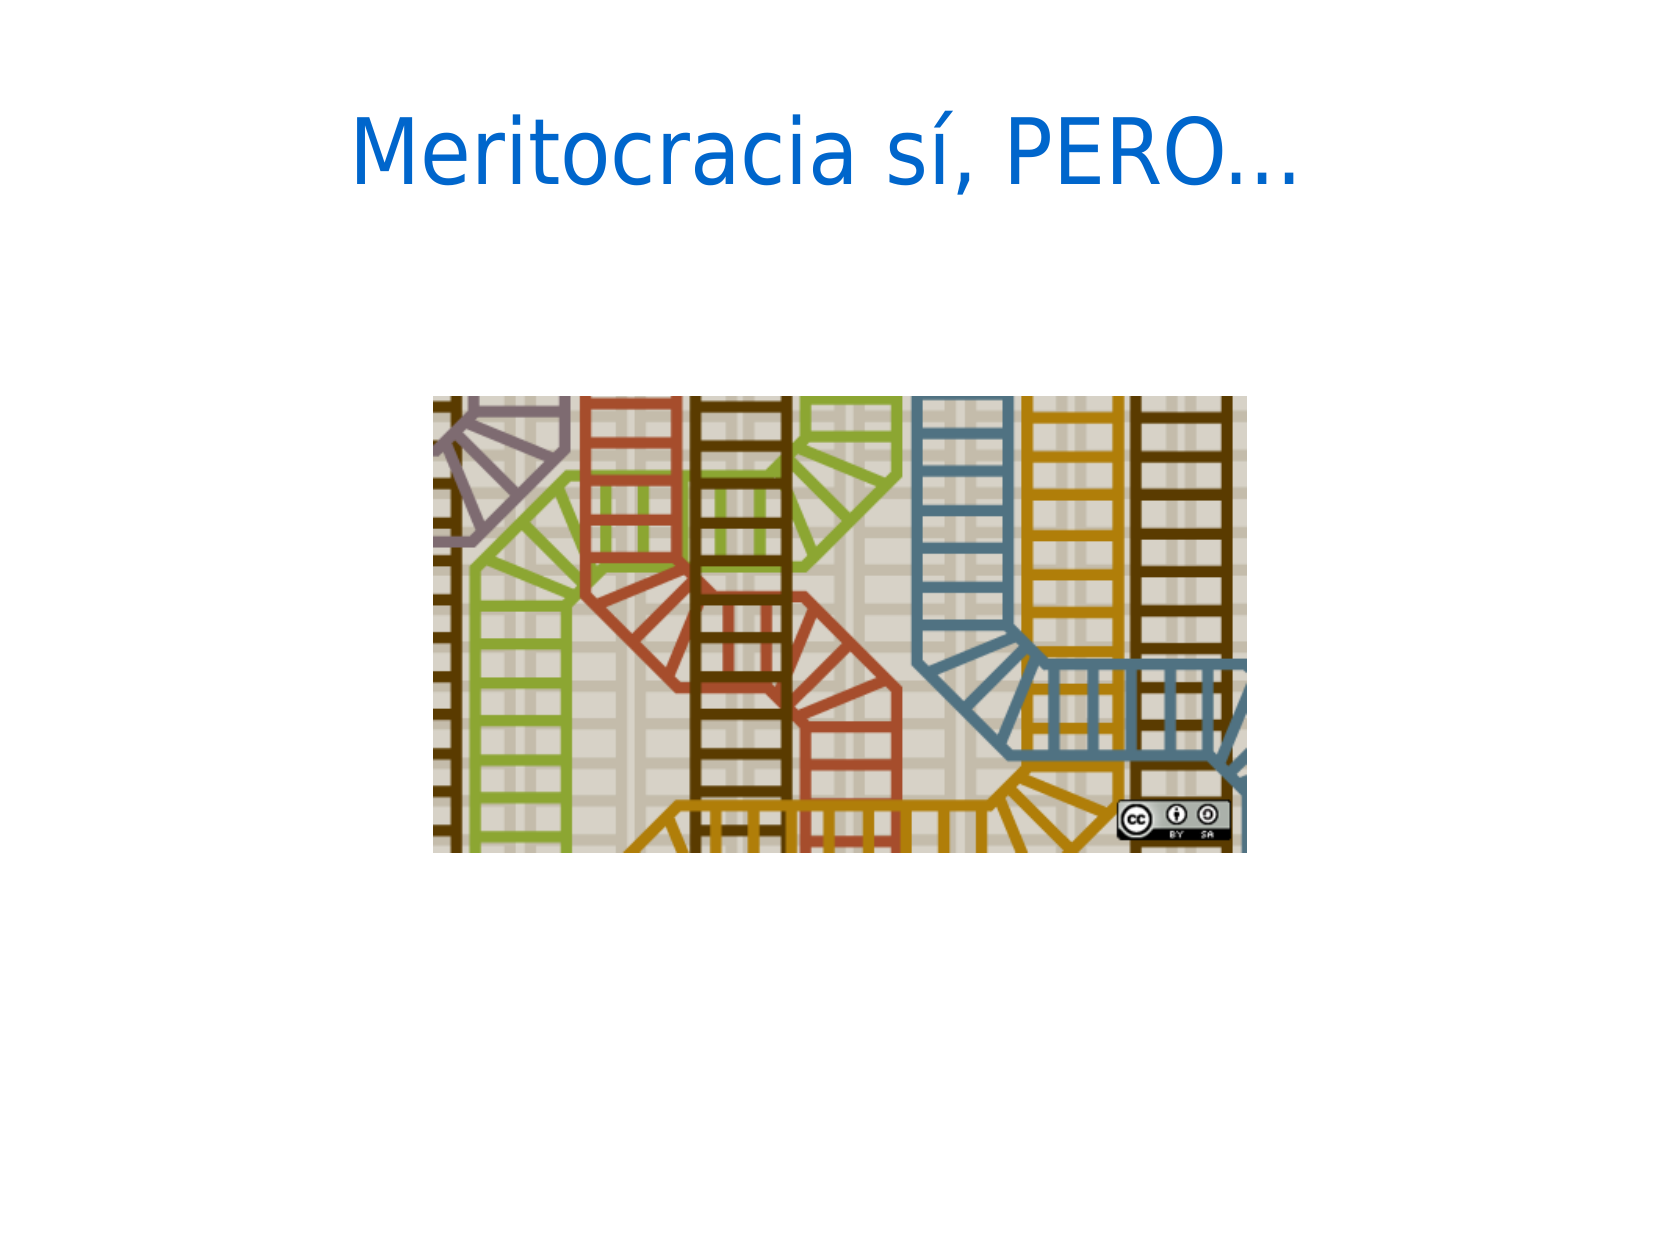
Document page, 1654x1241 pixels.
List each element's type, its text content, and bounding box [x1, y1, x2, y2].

picture [433, 396, 1247, 854]
title Meritocracia sí, PERO... [82, 49, 1571, 257]
